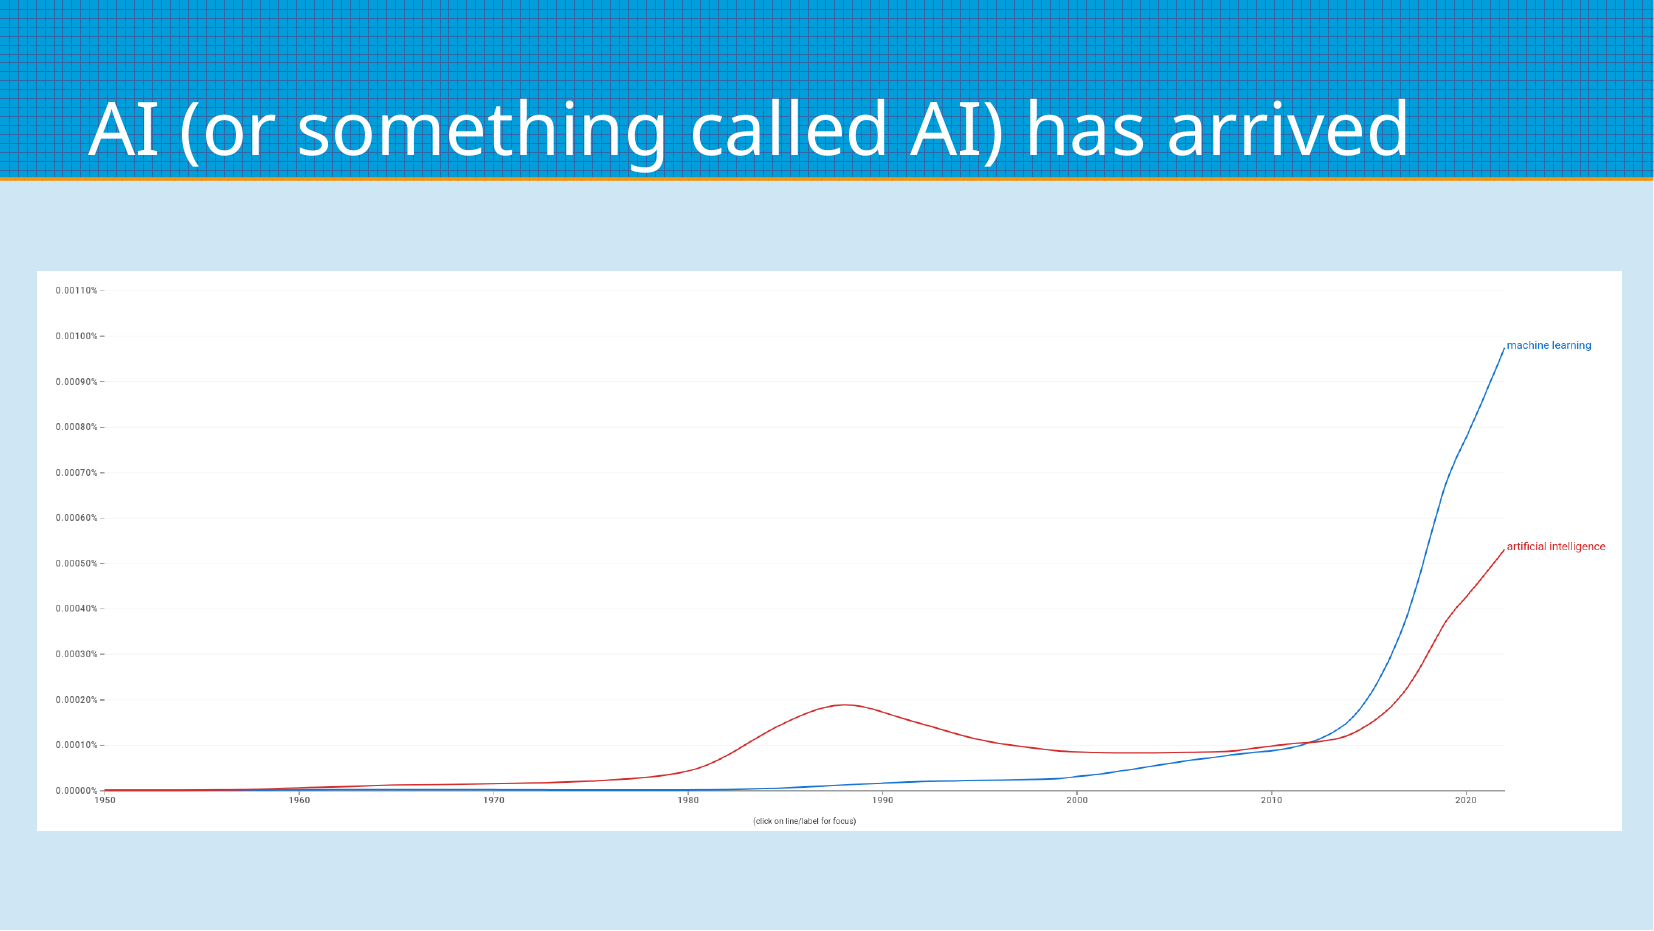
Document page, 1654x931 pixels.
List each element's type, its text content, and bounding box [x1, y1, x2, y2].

picture [37, 271, 1622, 831]
title AI (or something called AI) has arrived [88, 14, 1565, 178]
